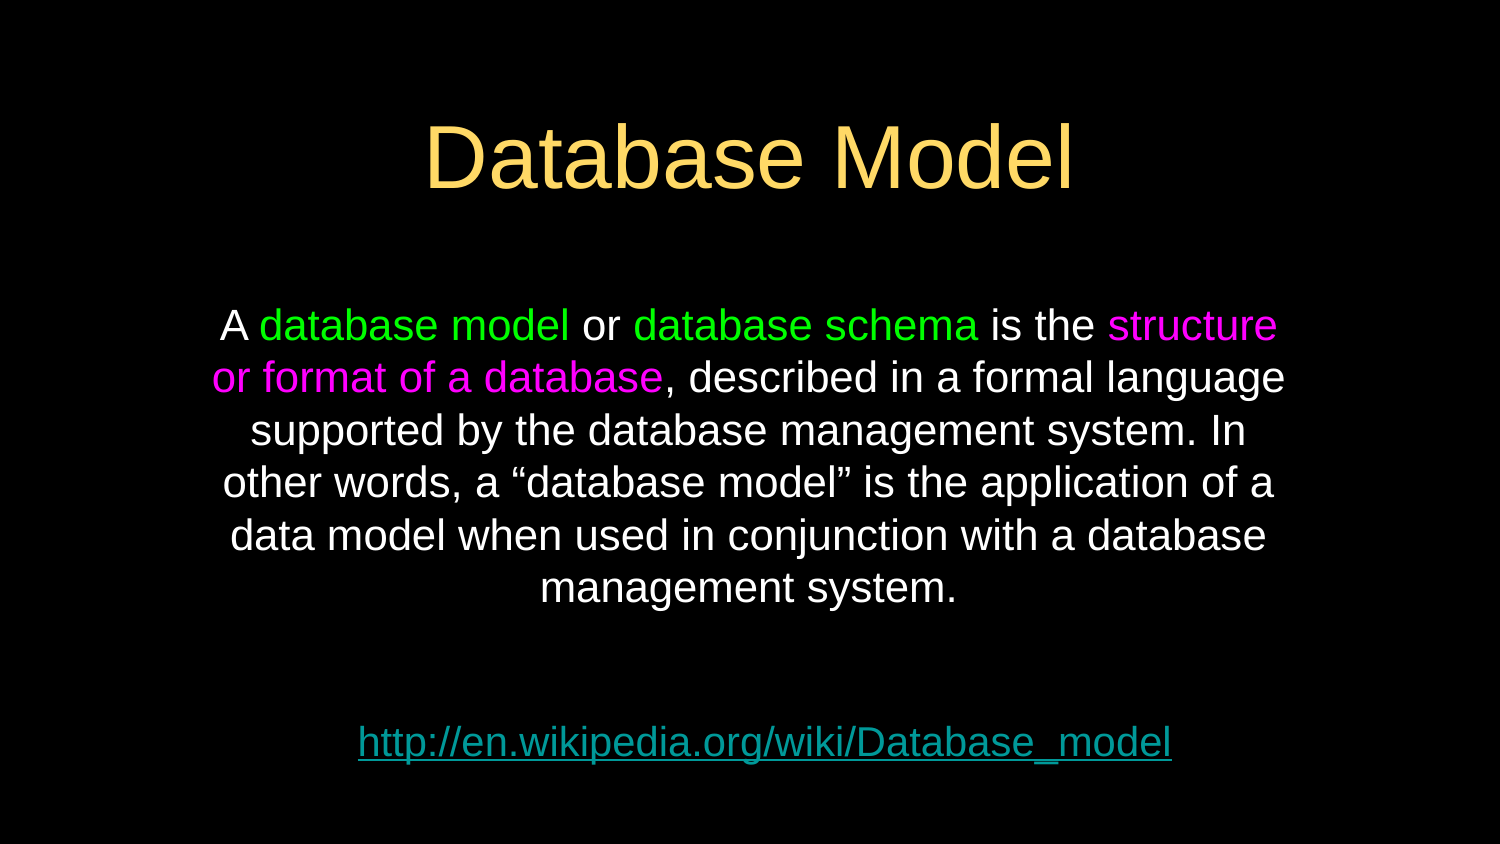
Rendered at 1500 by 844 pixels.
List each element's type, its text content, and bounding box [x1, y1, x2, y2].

text_box A database model or database schema is the structure or format of a database, described in a formal language supported by the database management system. In other words, a “database model” is the application of a data model when used in conjunction with a database management system. [210, 244, 1288, 664]
text_box http://en.wikipedia.org/wiki/Database_model [310, 711, 1219, 769]
title Database Model [106, 71, 1393, 235]
